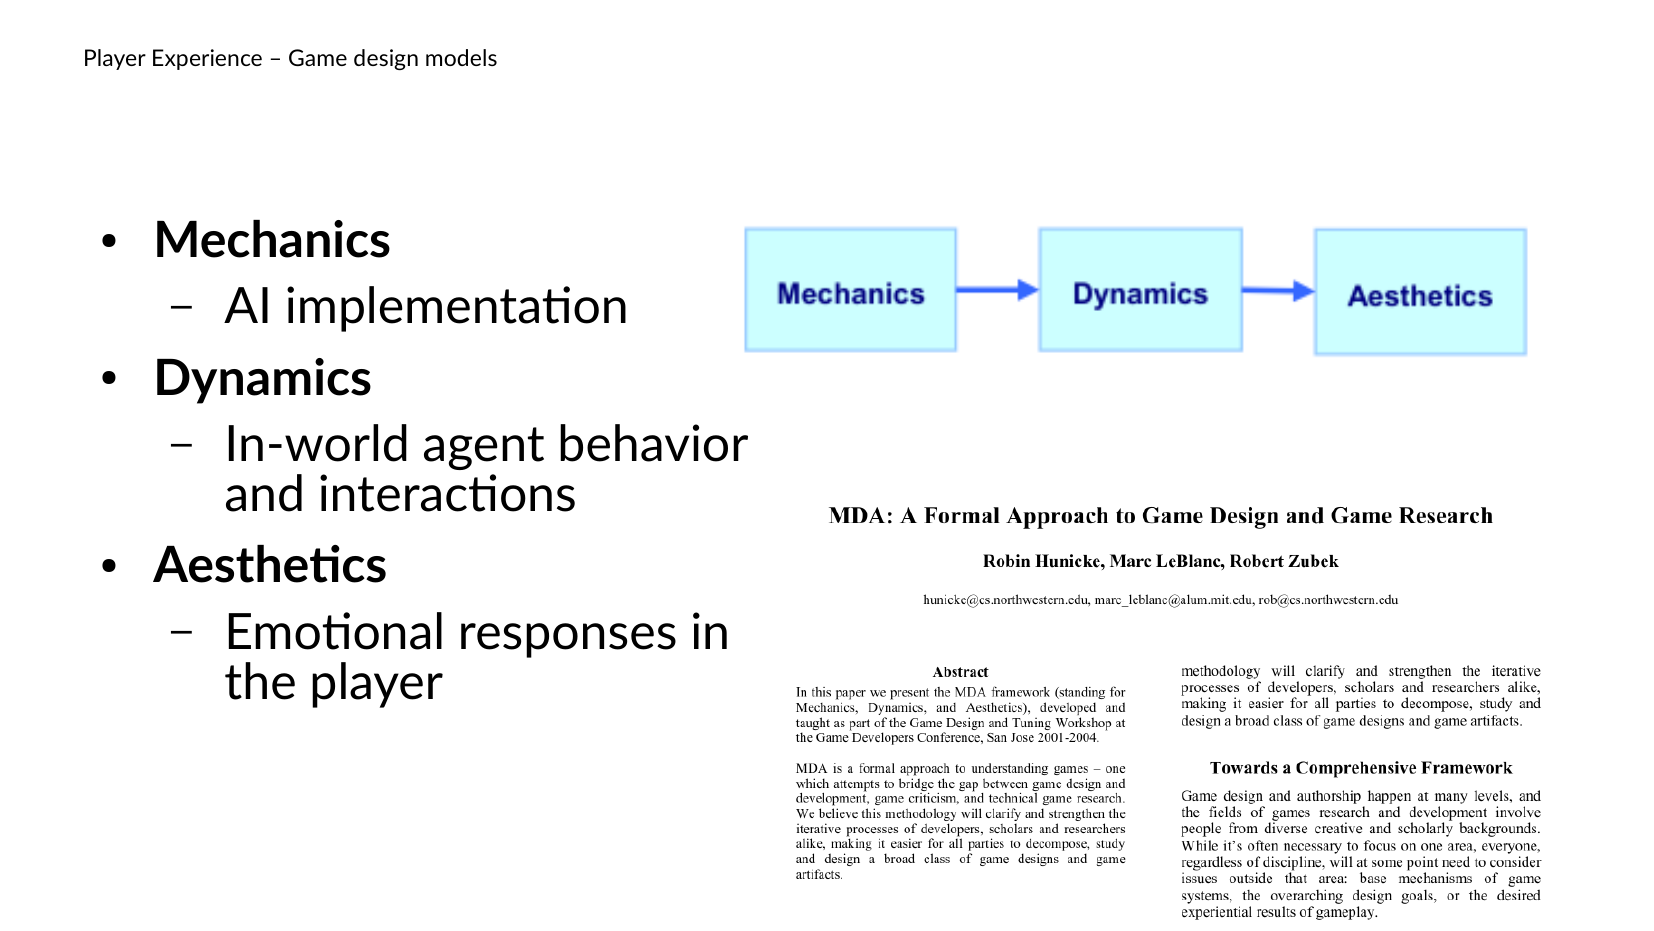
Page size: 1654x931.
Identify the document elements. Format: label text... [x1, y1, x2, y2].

list Mechanics AI implementation Dynamics In-world agent behavior and interactions Aesthetics Emotional responses in the player [82, 217, 809, 839]
picture [756, 455, 1581, 928]
picture [732, 205, 1552, 386]
title Player Experience – Game design models [83, 0, 1571, 119]
